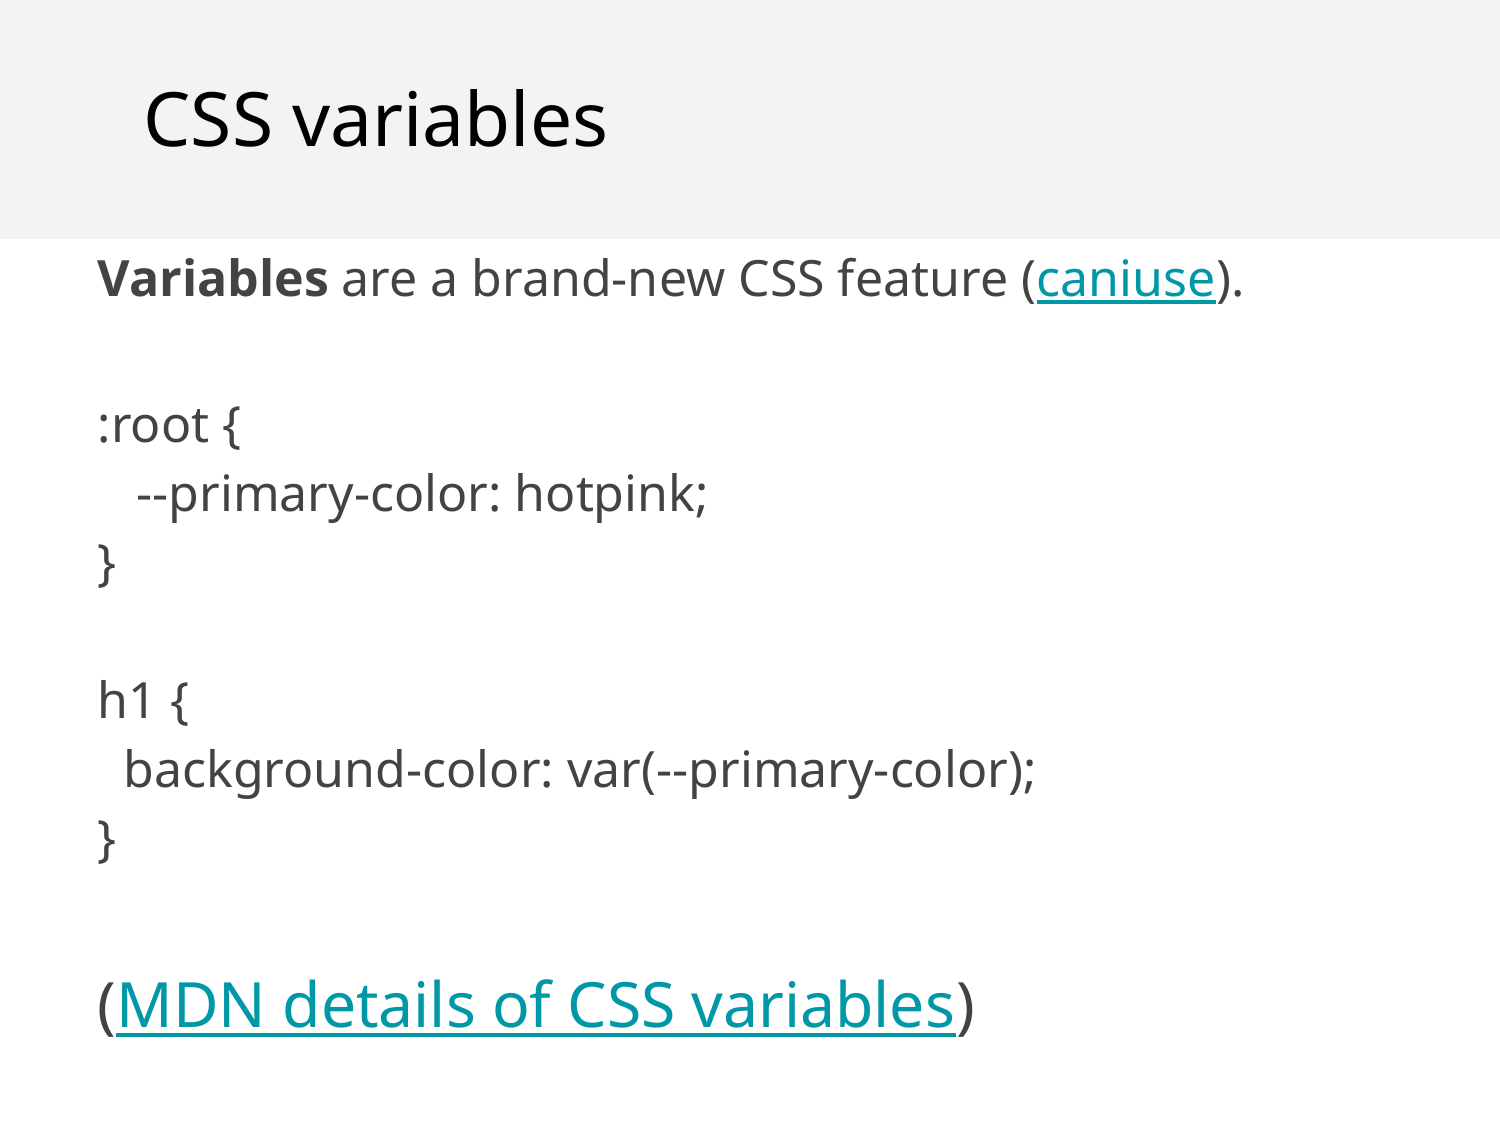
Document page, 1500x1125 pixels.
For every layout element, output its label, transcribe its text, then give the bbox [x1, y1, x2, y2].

title CSS variables [128, 56, 1372, 183]
list Variables are a brand-new CSS feature (caniuse). :root { --primary-color: hotpink; } h1 { background-color: var(--primary-color); } (MDN details of CSS variables) [82, 221, 1360, 969]
